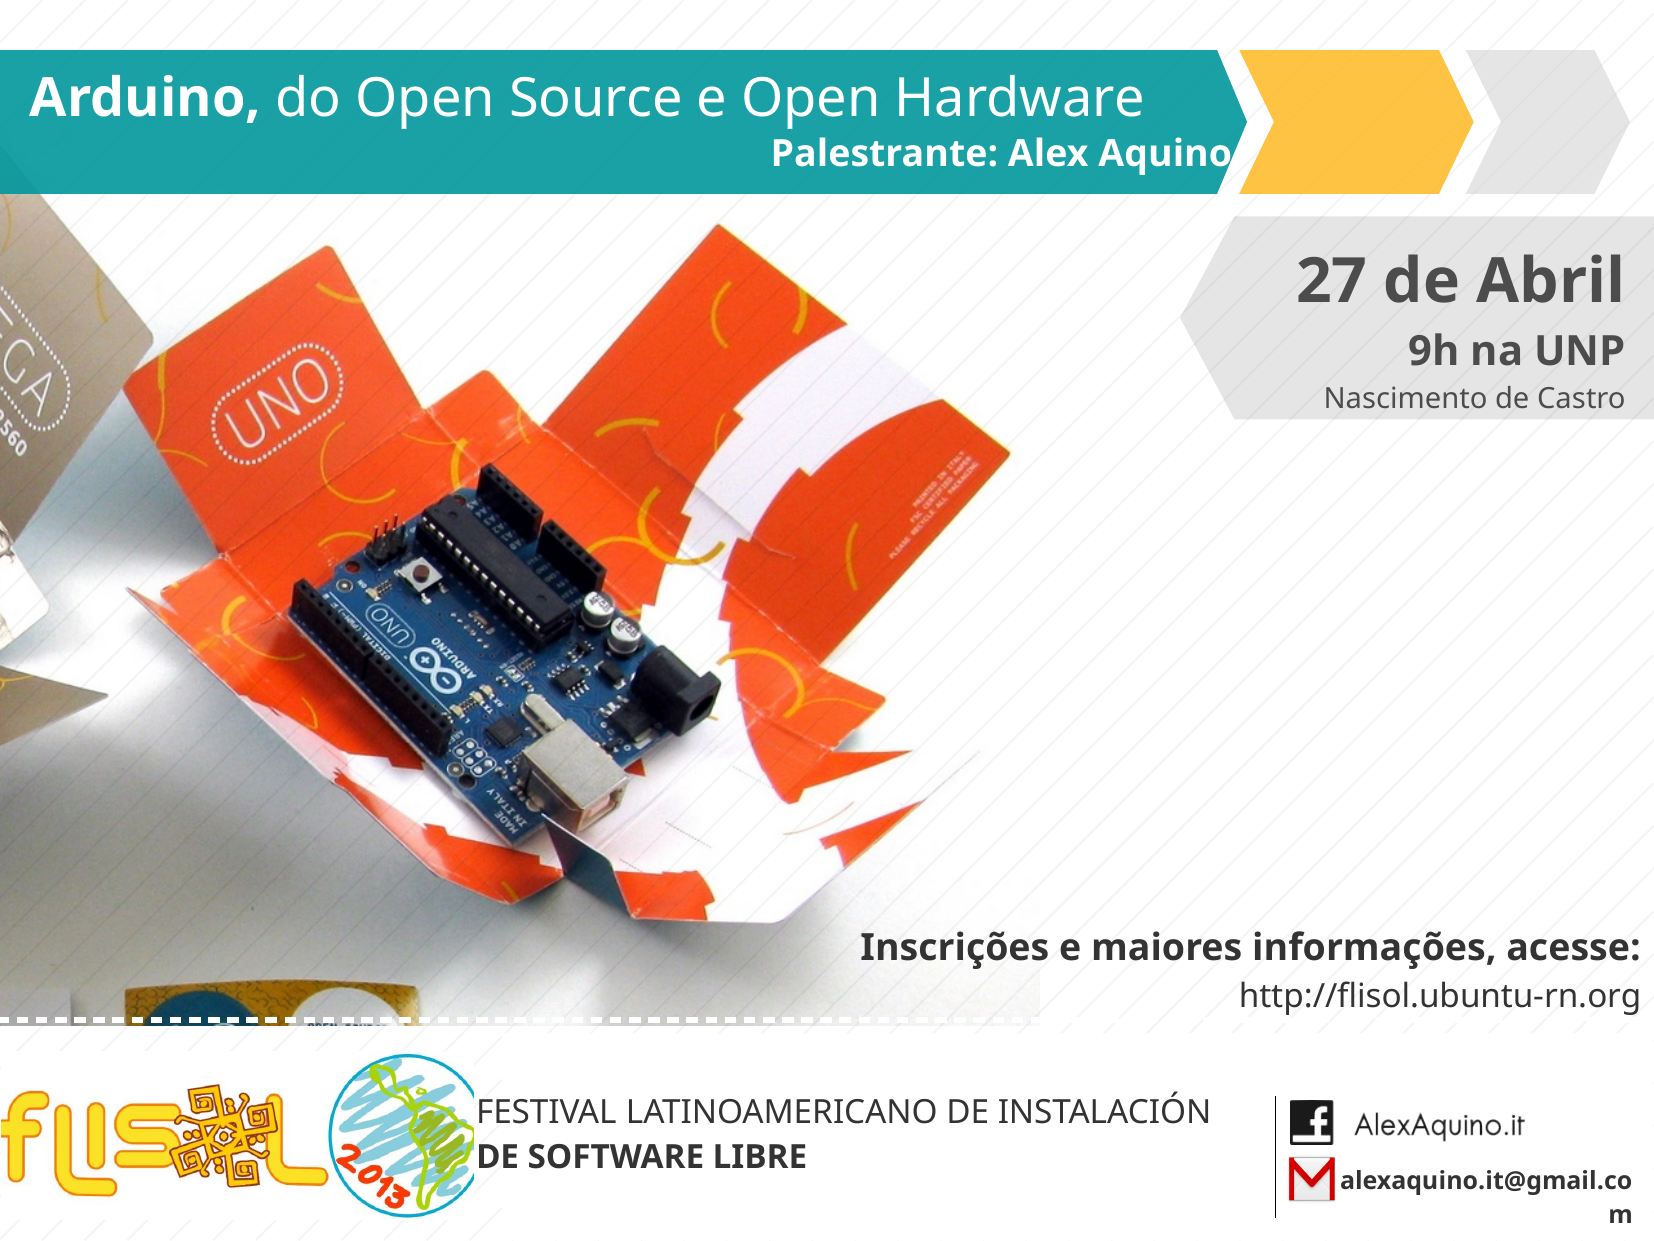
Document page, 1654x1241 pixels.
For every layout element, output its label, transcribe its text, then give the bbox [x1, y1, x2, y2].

picture [1287, 1154, 1337, 1204]
text_box Palestrante: Alex Aquino [755, 118, 1200, 207]
text_box Inscrições e maiores informações, acesse: http://flisol.ubuntu-rn.org [845, 856, 1647, 1033]
text_box [0, 0, 1654, 1241]
text_box FESTIVAL LATINOAMERICANO DE INSTALACIÓN DE SOFTWARE LIBRE [461, 1080, 1242, 1241]
text_box alexaquino.it@gmail.com [1324, 1155, 1648, 1209]
text_box Arduino, do Open Source e Open Hardware [14, 50, 1236, 205]
text_box 27 de Abril 9h na UNP Nascimento de Castro [1281, 228, 1635, 456]
picture [1, 1051, 474, 1220]
picture [1290, 1100, 1525, 1145]
